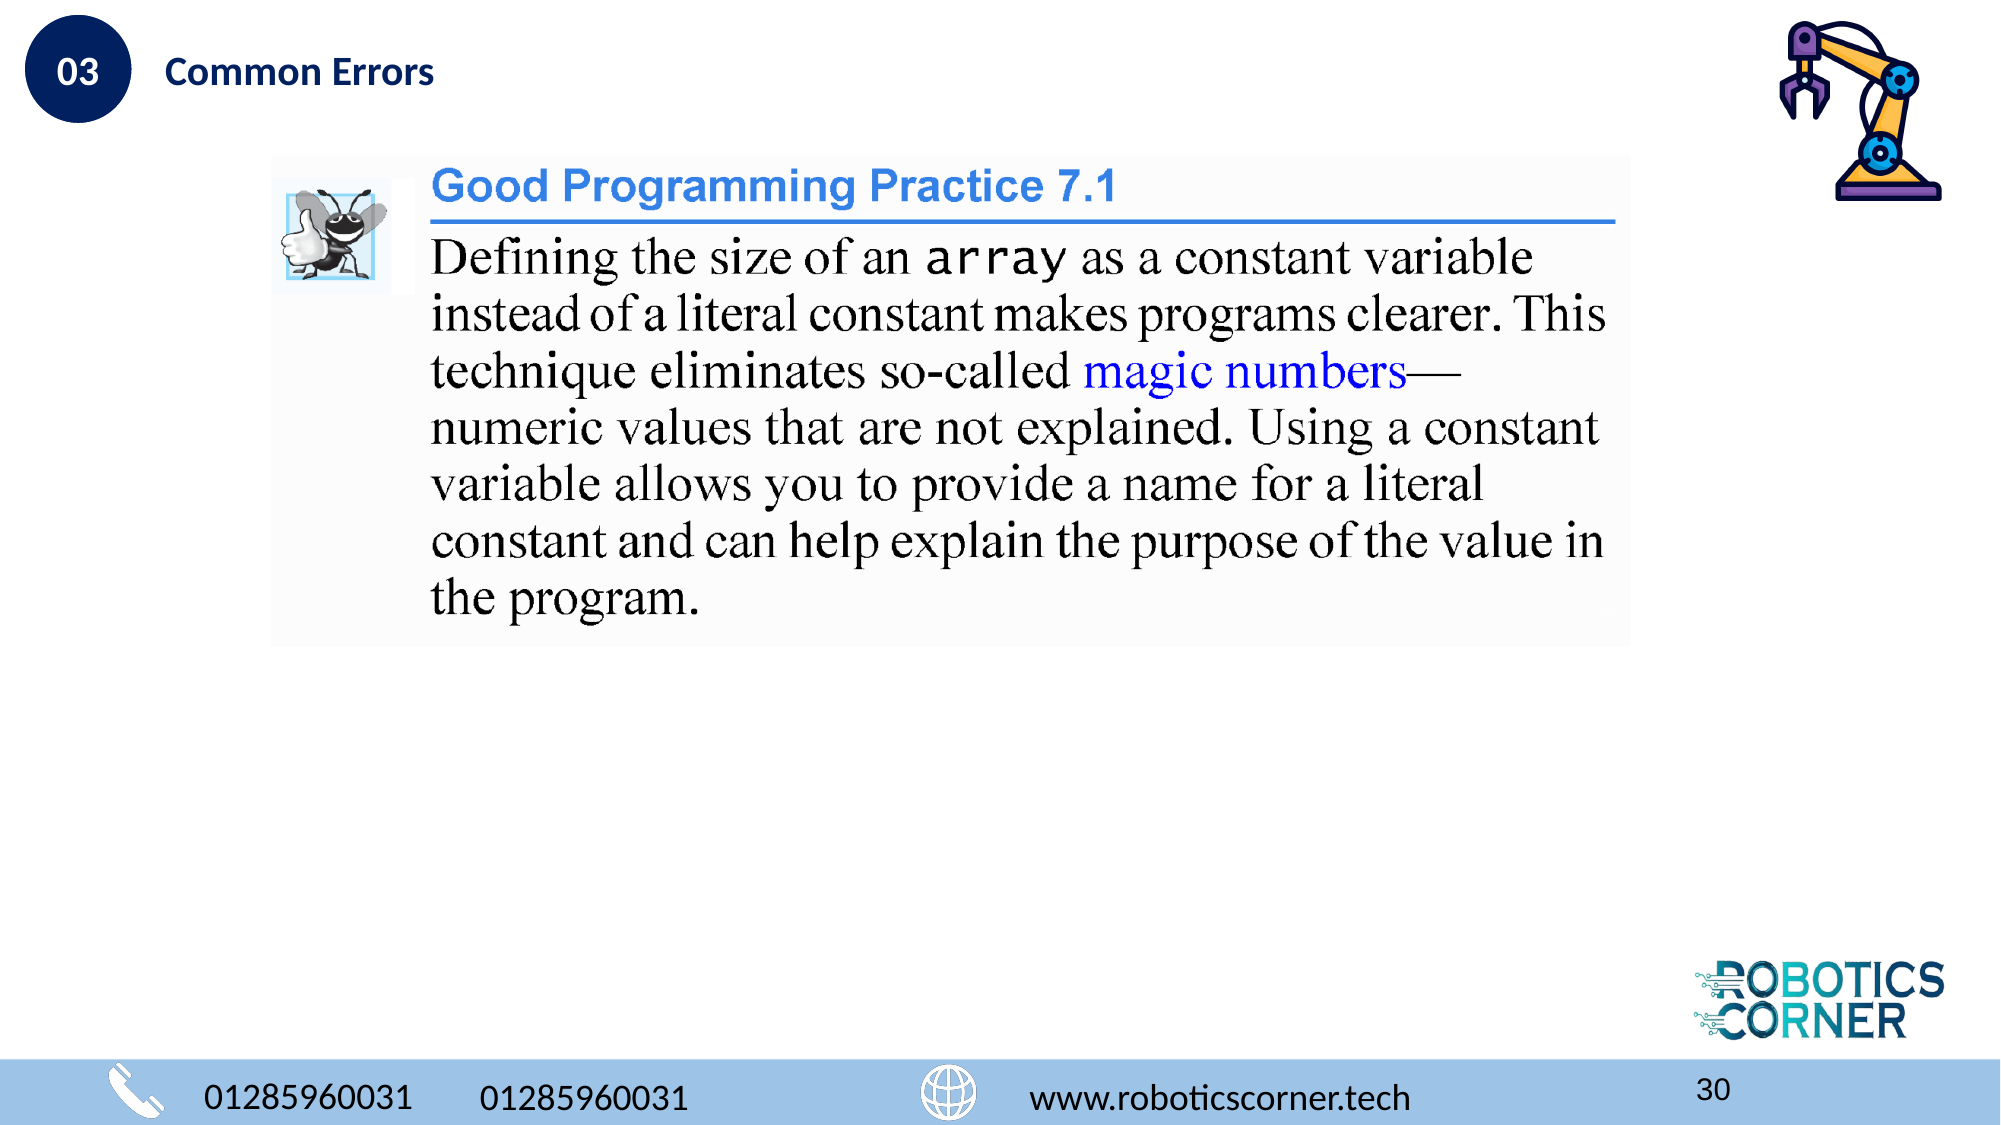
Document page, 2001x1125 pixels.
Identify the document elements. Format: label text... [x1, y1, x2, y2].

text_box 03 [22, 12, 134, 126]
picture [0, 21, 1953, 1125]
text_box Common Errors [150, 36, 622, 101]
text_box <number> [1681, 1065, 1861, 1115]
